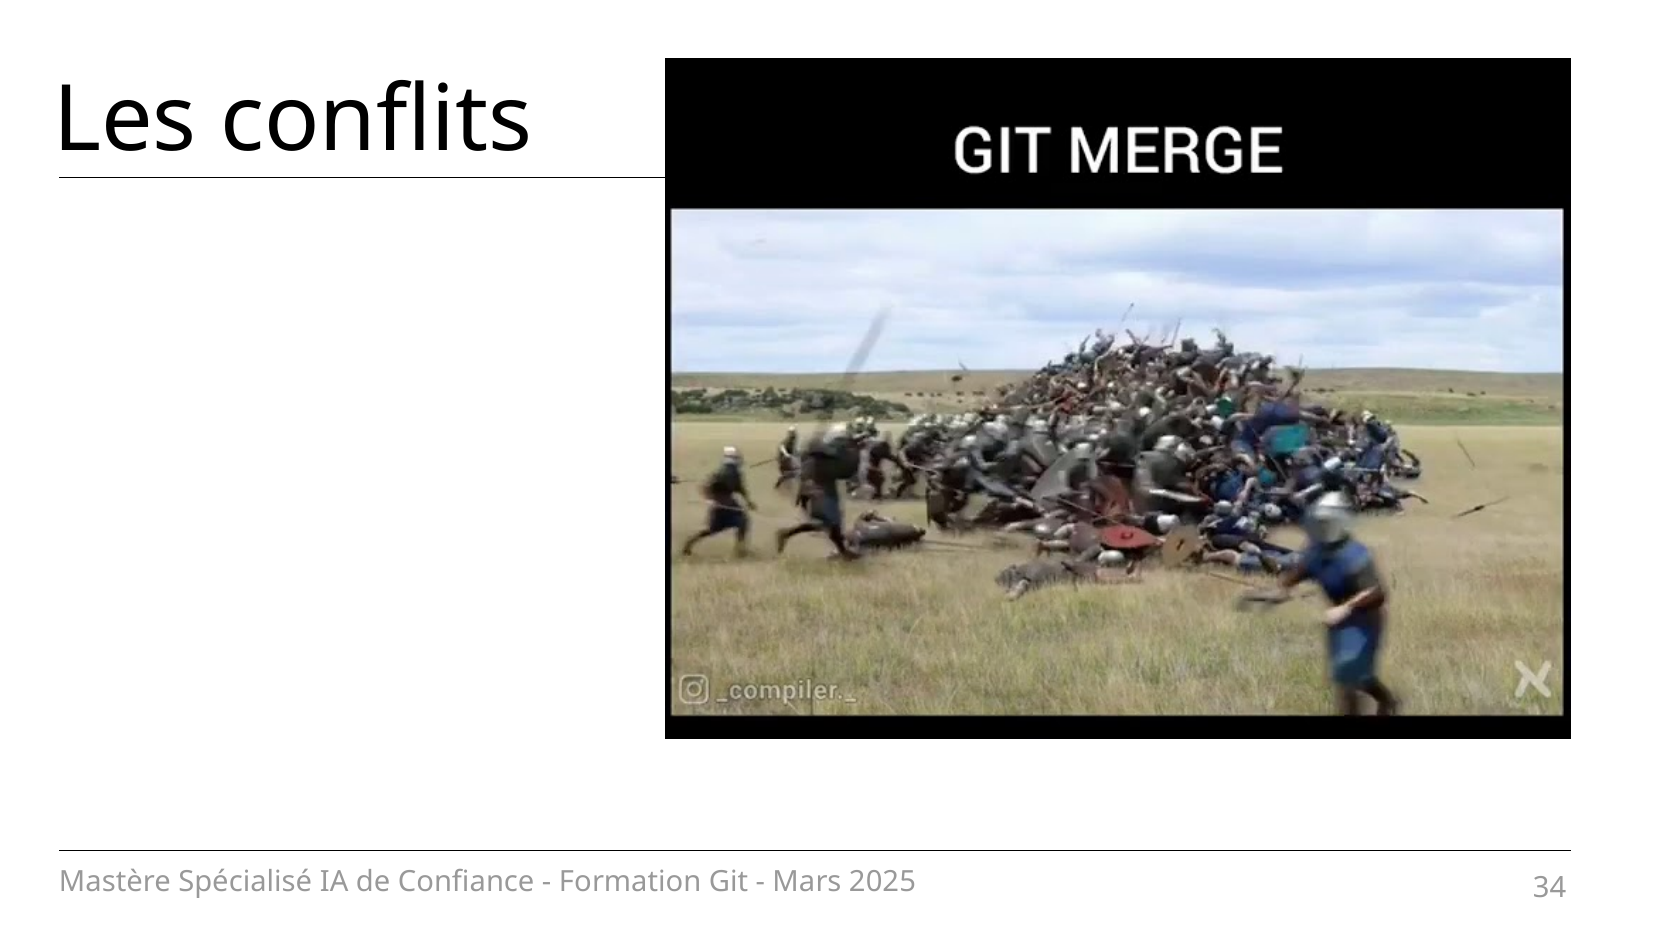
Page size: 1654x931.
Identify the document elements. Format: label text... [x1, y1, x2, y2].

picture [665, 58, 1571, 739]
title Les conflits [53, 37, 1542, 193]
